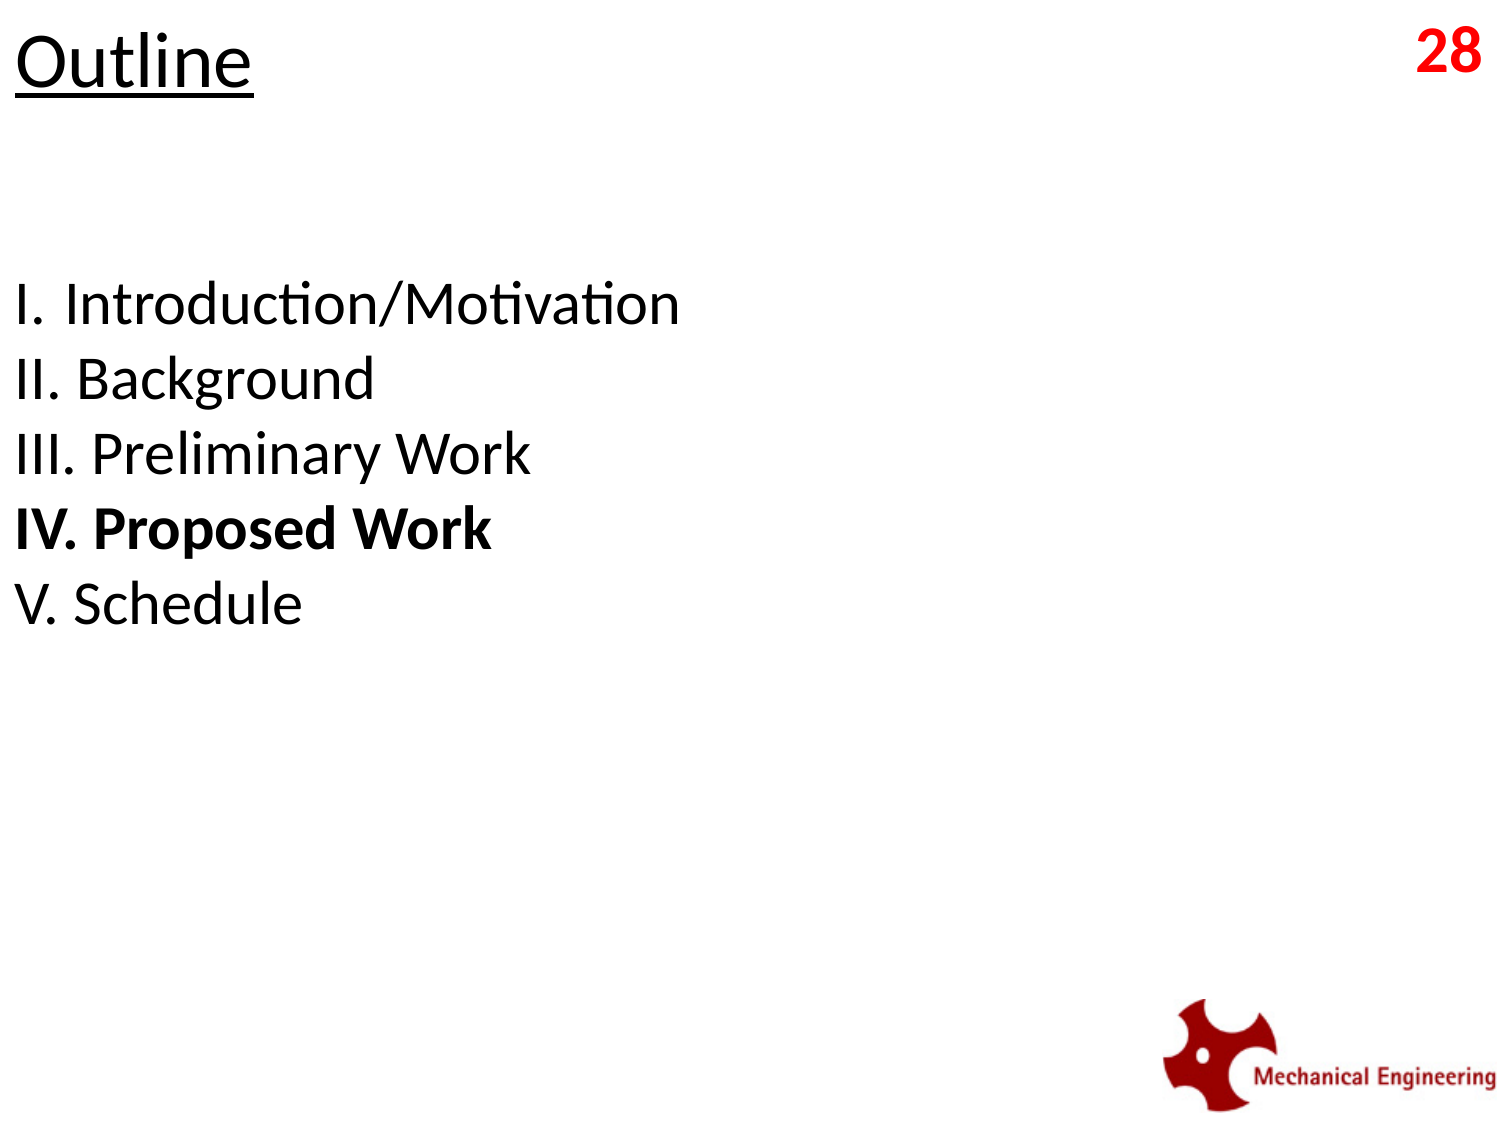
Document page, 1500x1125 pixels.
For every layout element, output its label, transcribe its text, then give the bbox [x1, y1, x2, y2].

title Outline [0, 0, 1351, 150]
text_box Introduction/Motivation Background Preliminary Work Proposed Work Schedule [0, 179, 1486, 645]
picture [1162, 999, 1497, 1113]
text_box 28 [1401, 0, 1499, 93]
